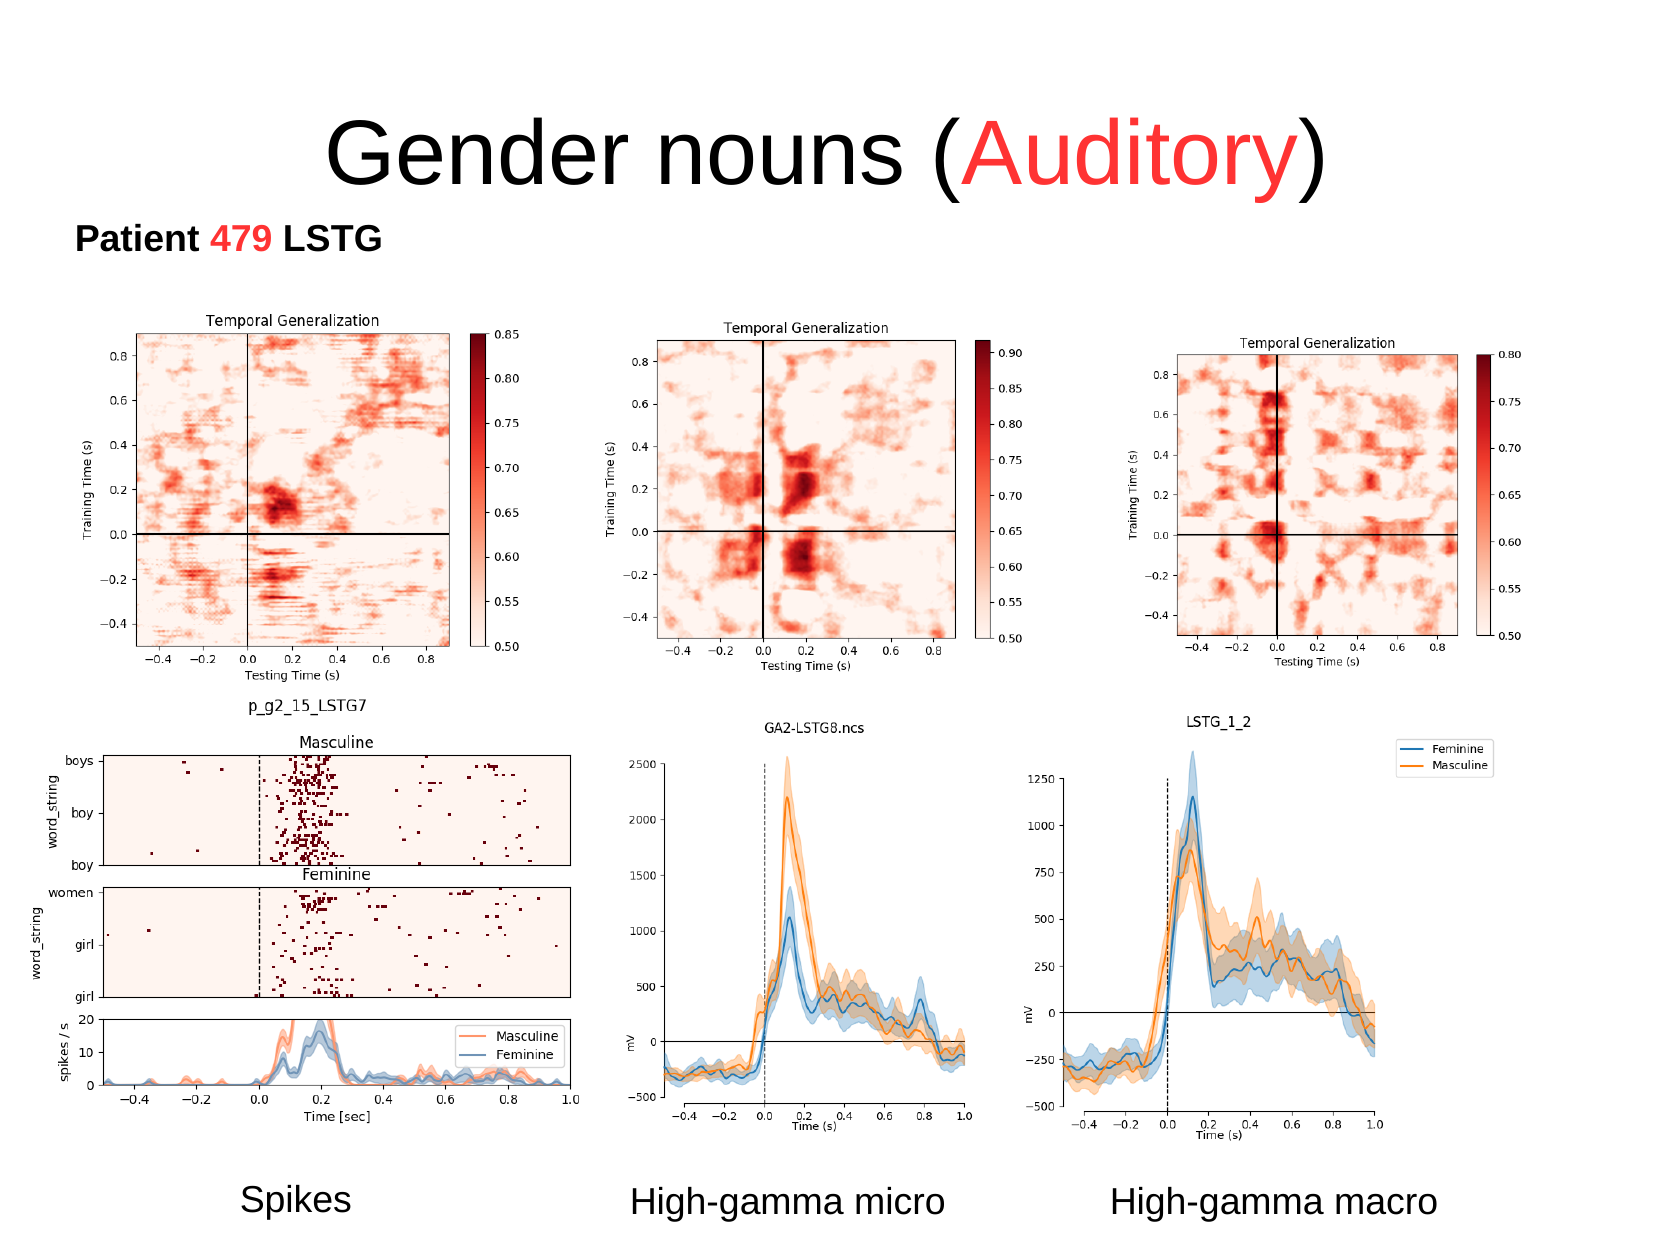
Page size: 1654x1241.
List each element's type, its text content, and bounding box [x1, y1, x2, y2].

text_box Patient 479 LSTG [60, 210, 616, 271]
picture [15, 284, 1636, 1165]
text_box Spikes [225, 1171, 406, 1229]
text_box High-gamma micro [615, 1173, 976, 1231]
title Gender nouns (Auditory) [82, 49, 1571, 257]
text_box High-gamma macro [1095, 1173, 1456, 1231]
